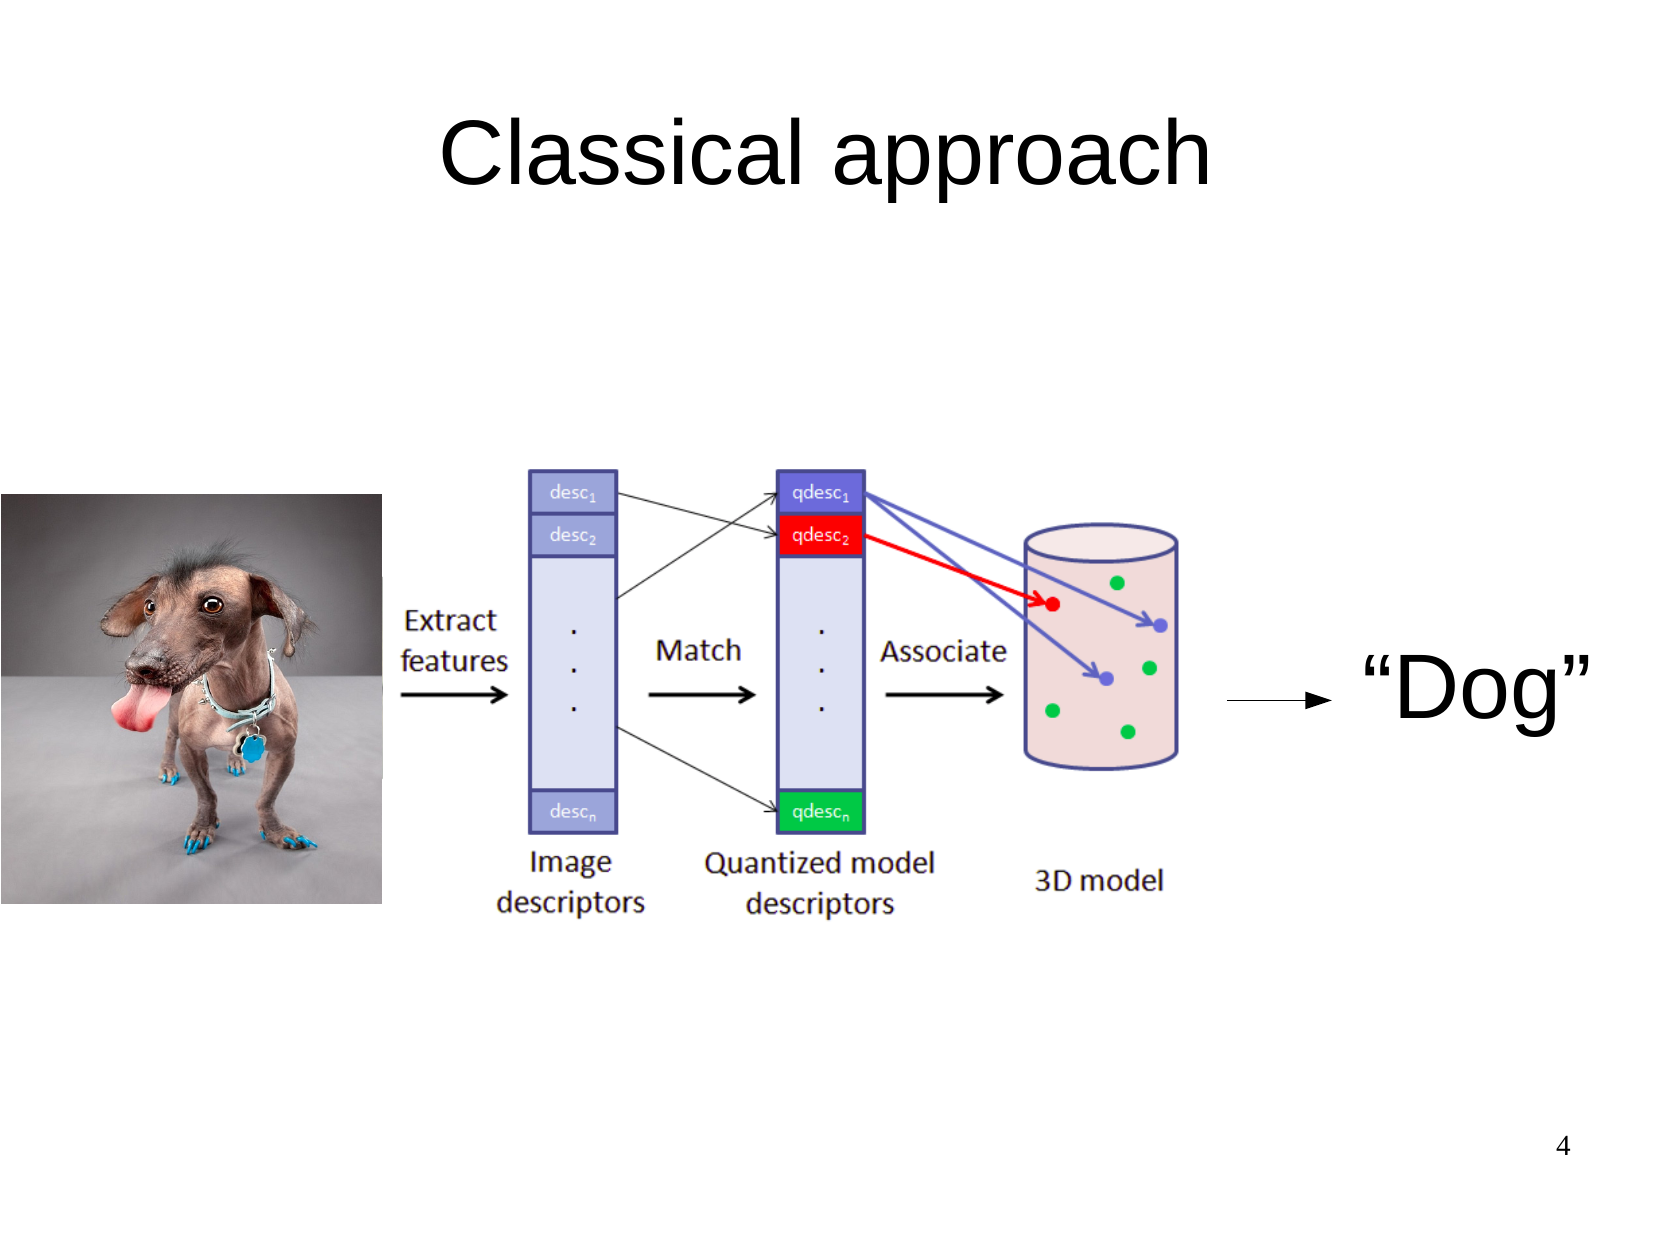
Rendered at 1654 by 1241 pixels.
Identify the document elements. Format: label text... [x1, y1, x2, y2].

picture [1, 468, 1180, 932]
title Classical approach [82, 49, 1571, 257]
text_box “Dog” [1202, 635, 1654, 739]
